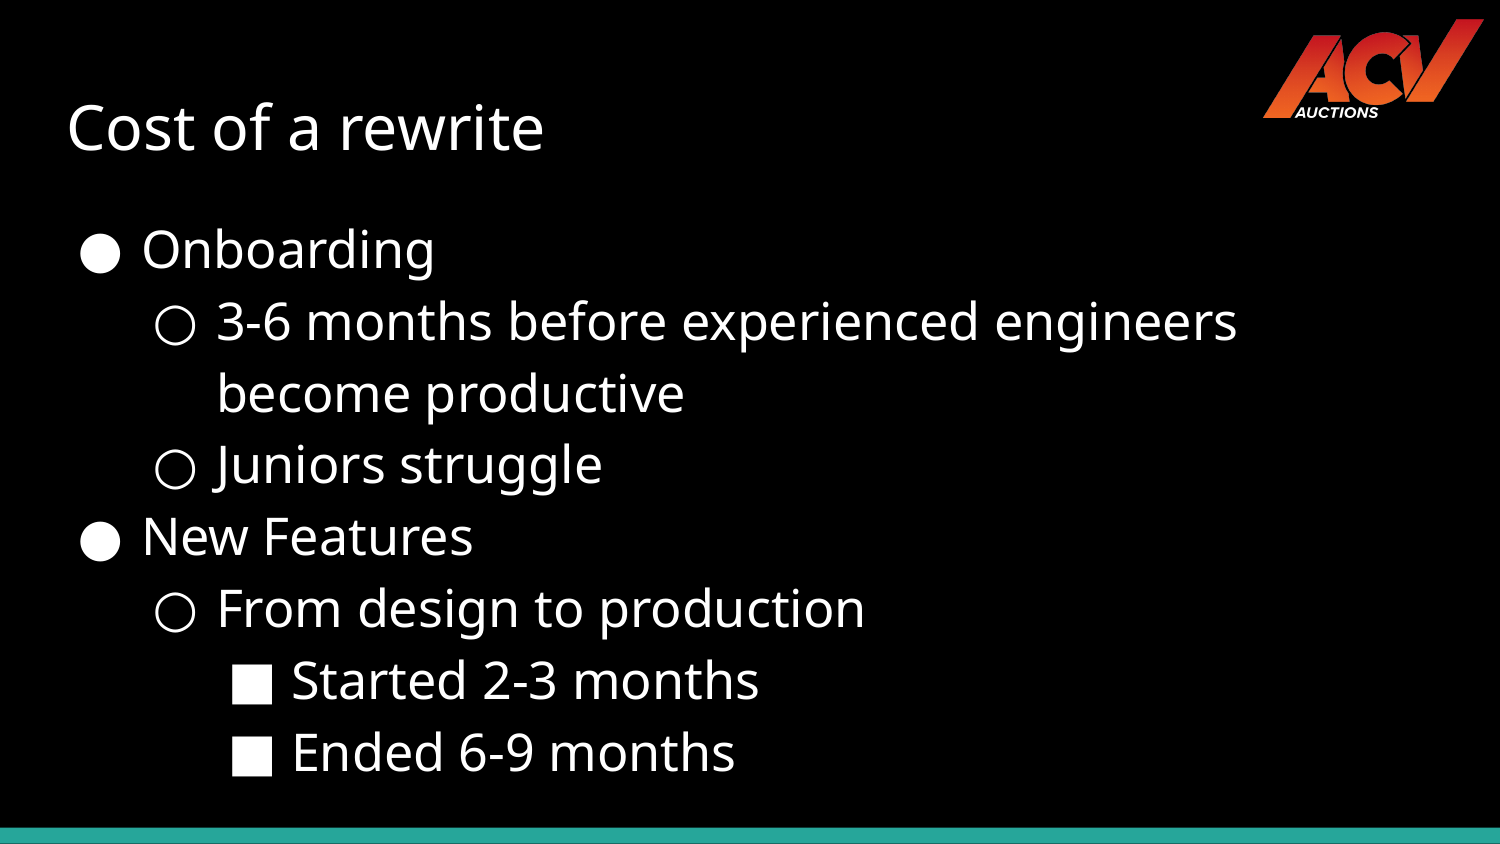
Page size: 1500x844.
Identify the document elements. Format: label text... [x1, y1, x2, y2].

picture [1262, 19, 1484, 118]
list Onboarding 3-6 months before experienced engineers become productive Juniors struggle New Features From design to production Started 2-3 months Ended 6-9 months [51, 192, 1449, 750]
title Cost of a rewrite [51, 72, 1449, 174]
